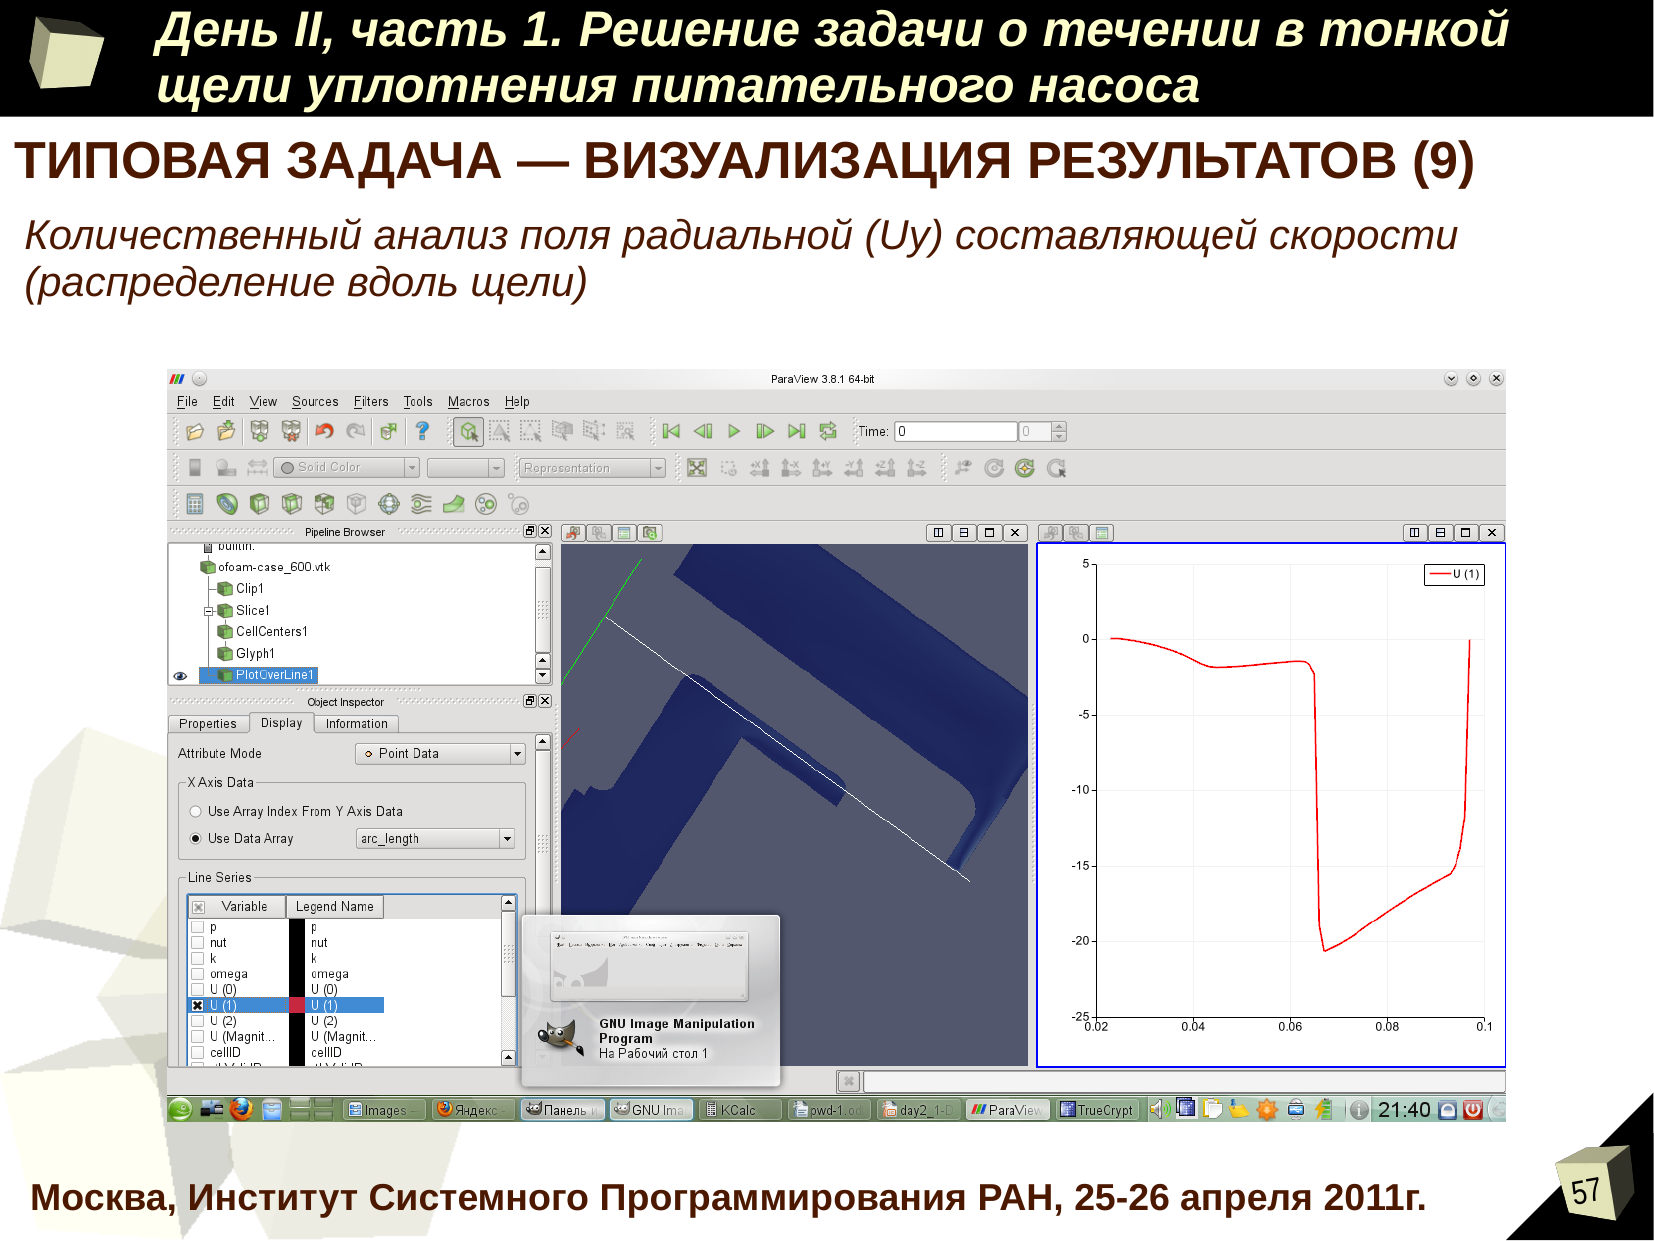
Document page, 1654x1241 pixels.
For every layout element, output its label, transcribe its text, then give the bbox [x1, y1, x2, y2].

picture [0, 369, 1506, 1241]
text_box Количественный анализ поля радиальной (Uy) составляющей скорости (распределение вдоль щели) [9, 204, 1654, 313]
text_box ТИПОВАЯ ЗАДАЧА — ВИЗУАЛИЗАЦИЯ РЕЗУЛЬТАТОВ (9) [0, 124, 1654, 214]
picture [464, 1193, 472, 1198]
